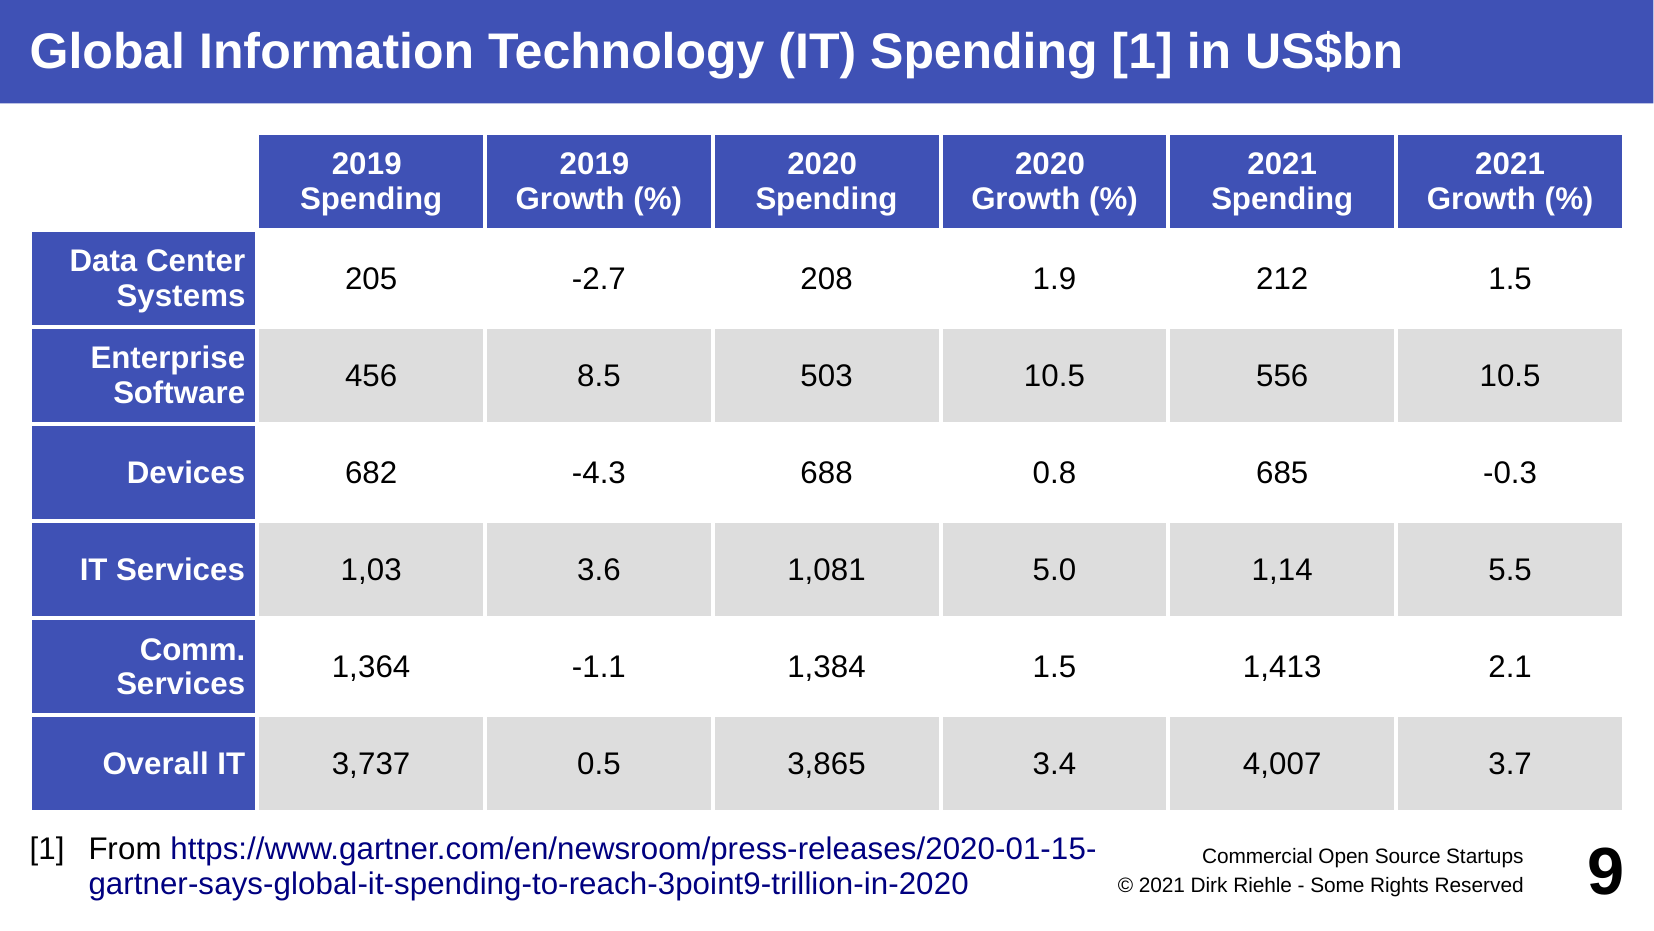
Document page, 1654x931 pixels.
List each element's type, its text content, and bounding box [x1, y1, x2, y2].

table_cell 3.7 [1398, 717, 1622, 810]
table_cell 1,413 [1170, 620, 1394, 713]
table_cell 1,14 [1170, 523, 1394, 616]
table_cell Enterprise Software [32, 329, 255, 422]
title Global Information Technology (IT) Spending [1] in US$bn [0, 0, 1654, 104]
table_header [32, 135, 255, 228]
table_cell 1.5 [1398, 232, 1622, 325]
table_cell 456 [259, 329, 483, 422]
table_cell 3,865 [715, 717, 939, 810]
table_cell 2.1 [1398, 620, 1622, 713]
table_cell 1.5 [943, 620, 1166, 713]
table_cell -4.3 [487, 426, 711, 519]
table_cell 556 [1170, 329, 1394, 422]
table_cell 0.5 [487, 717, 711, 810]
text_box [1] From https://www.gartner.com/en/newsroom/press-releases/2020-01-15- gartner-says-global-it-spending-to-reach-3point9-trillion-in-2020 [0, 752, 1182, 931]
table_cell Devices [32, 426, 255, 519]
table_cell 10.5 [1398, 329, 1622, 422]
table_cell 1.9 [943, 232, 1166, 325]
table_cell 3.6 [487, 523, 711, 616]
table_cell 682 [259, 426, 483, 519]
table_cell 10.5 [943, 329, 1166, 422]
table_cell 1,364 [259, 620, 483, 713]
table_cell 1,081 [715, 523, 939, 616]
table_cell 212 [1170, 232, 1394, 325]
table_header 2021 Spending [1170, 135, 1394, 228]
table_cell 5.5 [1398, 523, 1622, 616]
table_cell Data Center Systems [32, 232, 255, 325]
table_cell 5.0 [943, 523, 1166, 616]
table_cell -1.1 [487, 620, 711, 713]
table_cell Comm. Services [32, 620, 255, 713]
table_header 2019 Growth (%) [487, 135, 711, 228]
table_cell 1,03 [259, 523, 483, 616]
table_header 2020 Spending [715, 135, 939, 228]
table_cell 0.8 [943, 426, 1166, 519]
table_cell 4,007 [1170, 717, 1394, 810]
table_cell -2.7 [487, 232, 711, 325]
table_cell -0.3 [1398, 426, 1622, 519]
table_cell 688 [715, 426, 939, 519]
table_cell 685 [1170, 426, 1394, 519]
table_cell 205 [259, 232, 483, 325]
table_cell Overall IT [32, 717, 255, 810]
table_cell 503 [715, 329, 939, 422]
table_cell 1,384 [715, 620, 939, 713]
table_cell 8.5 [487, 329, 711, 422]
table_cell 3,737 [259, 717, 483, 810]
table_header 2021 Growth (%) [1398, 135, 1622, 228]
table_cell IT Services [32, 523, 255, 616]
table_header 2019 Spending [259, 135, 483, 228]
table_cell 208 [715, 232, 939, 325]
table_header 2020 Growth (%) [943, 135, 1166, 228]
table_cell 3.4 [943, 717, 1166, 810]
